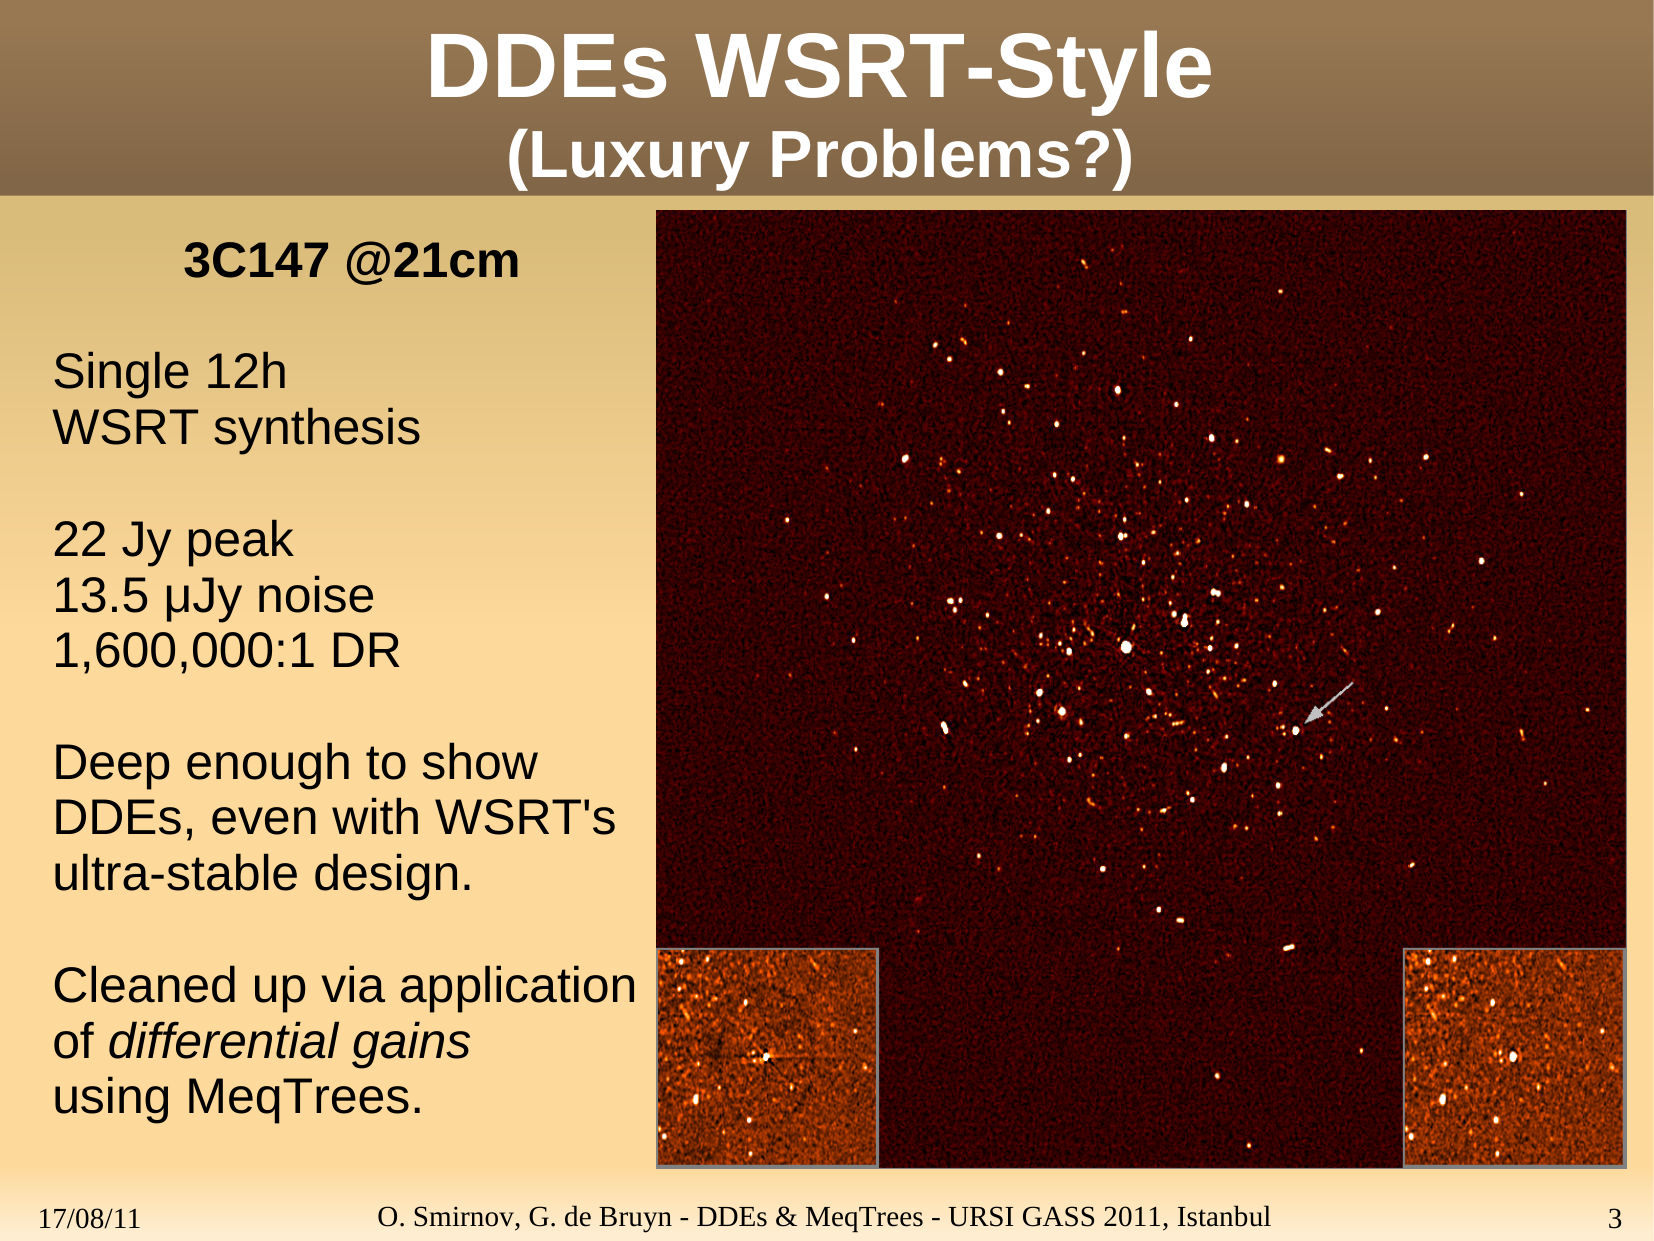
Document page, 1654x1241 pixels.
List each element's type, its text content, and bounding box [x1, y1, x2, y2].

title DDEs WSRT-Style (Luxury Problems?) [76, 7, 1565, 200]
text_box 3C147 @21cm Single 12h WSRT synthesis 22 Jy peak 13.5 μJy noise 1,600,000:1 DR Deep enough to show DDEs, even with WSRT's ultra-stable design. Cleaned up via application of differential gains using MeqTrees. [37, 224, 638, 1163]
picture [0, 0, 1654, 1241]
